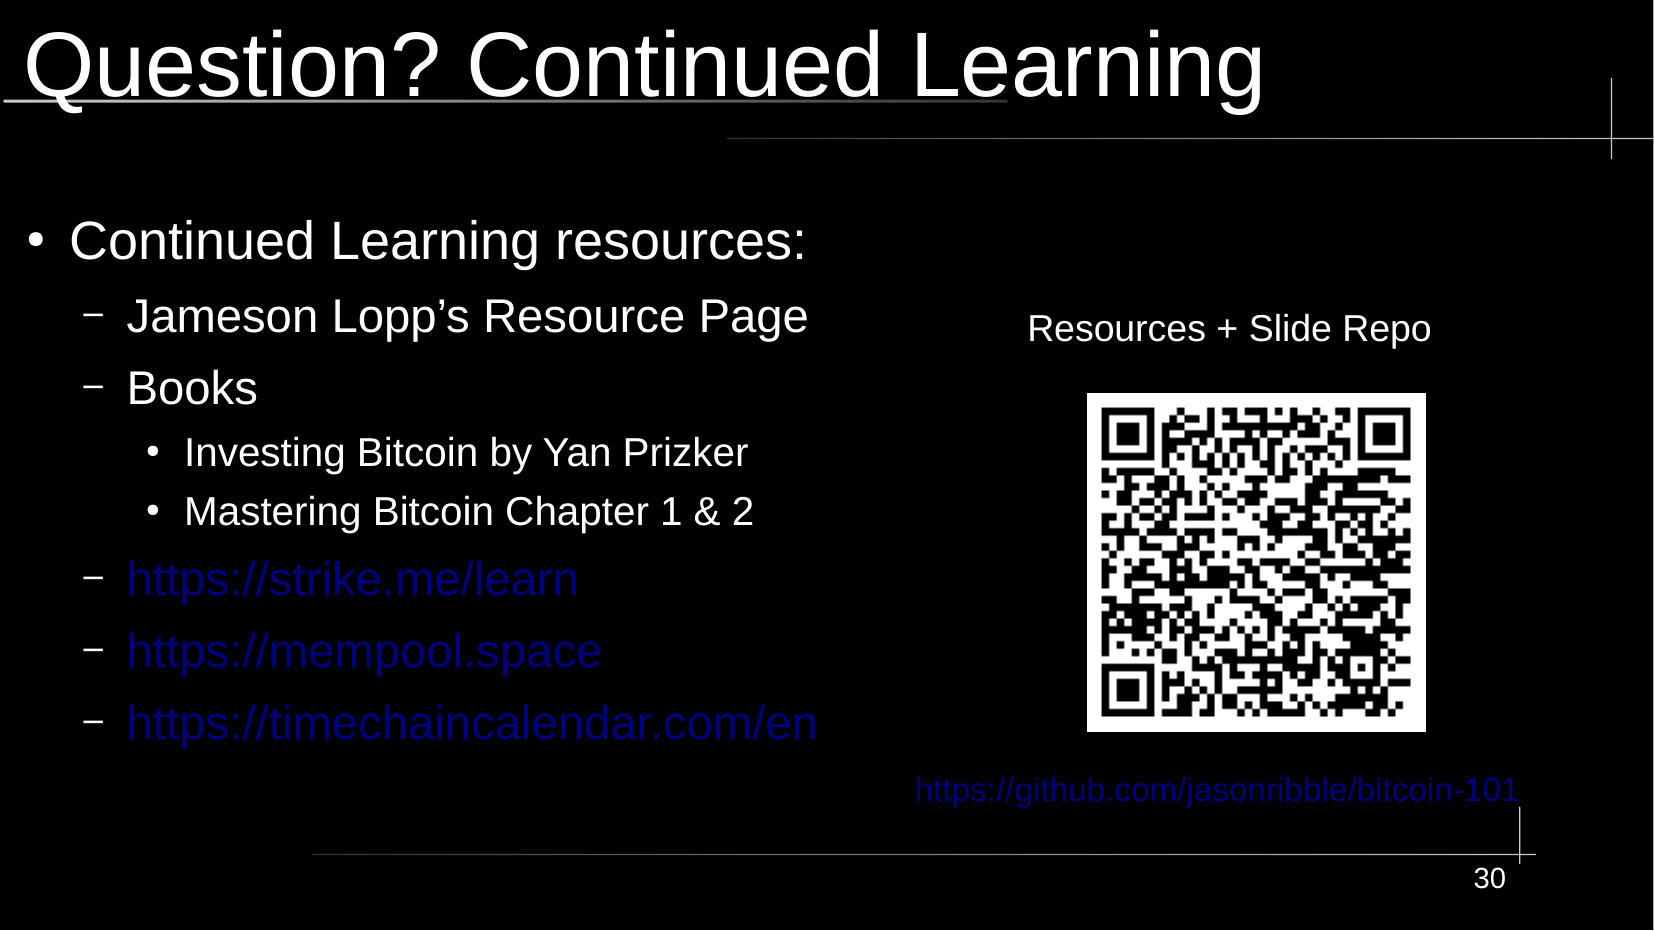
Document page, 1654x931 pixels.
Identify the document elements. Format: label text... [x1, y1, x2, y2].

picture [1087, 393, 1426, 732]
text_box Resources + Slide Repo [1012, 300, 1538, 376]
list Continued Learning resources: Jameson Lopp’s Resource Page Books Investing Bitcoin by Yan Prizker Mastering Bitcoin Chapter 1 & 2 https://strike.me/learn https://mempool.space https://timechaincalendar.com/en [11, 210, 1501, 751]
title Question? Continued Learning [23, 11, 1589, 119]
text_box https://github.com/jasonribble/bitcoin-101 [900, 763, 1576, 863]
